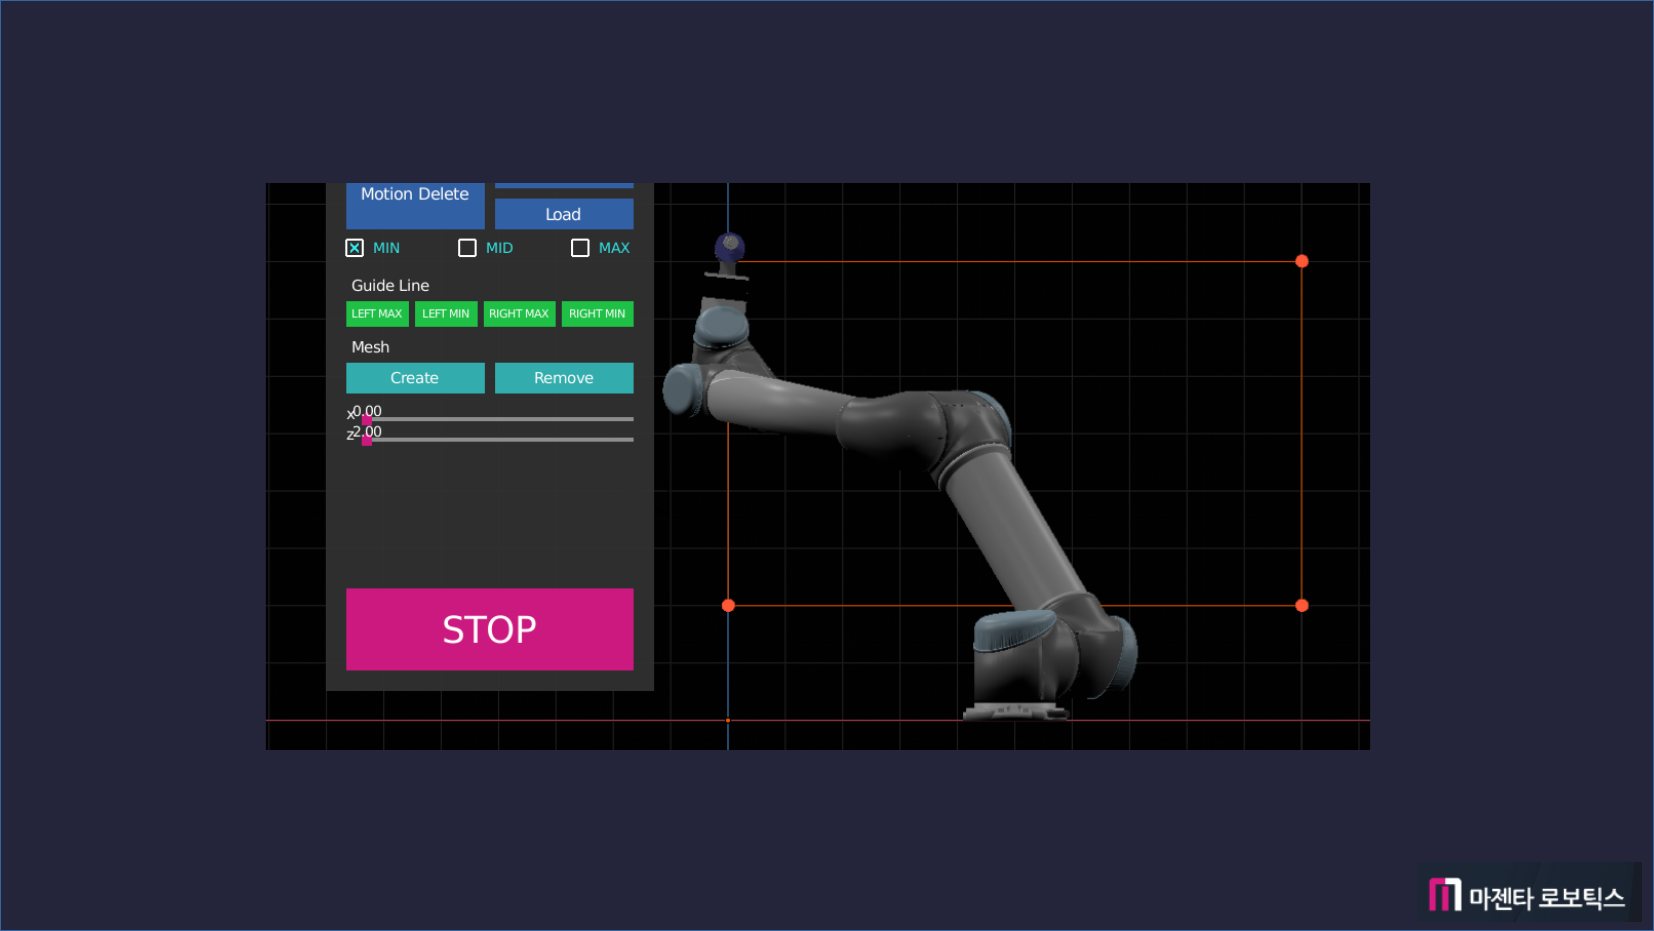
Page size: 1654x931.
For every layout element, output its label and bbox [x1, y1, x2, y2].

text_box [0, 0, 1654, 931]
picture [265, 183, 1371, 750]
picture [1417, 862, 1642, 922]
